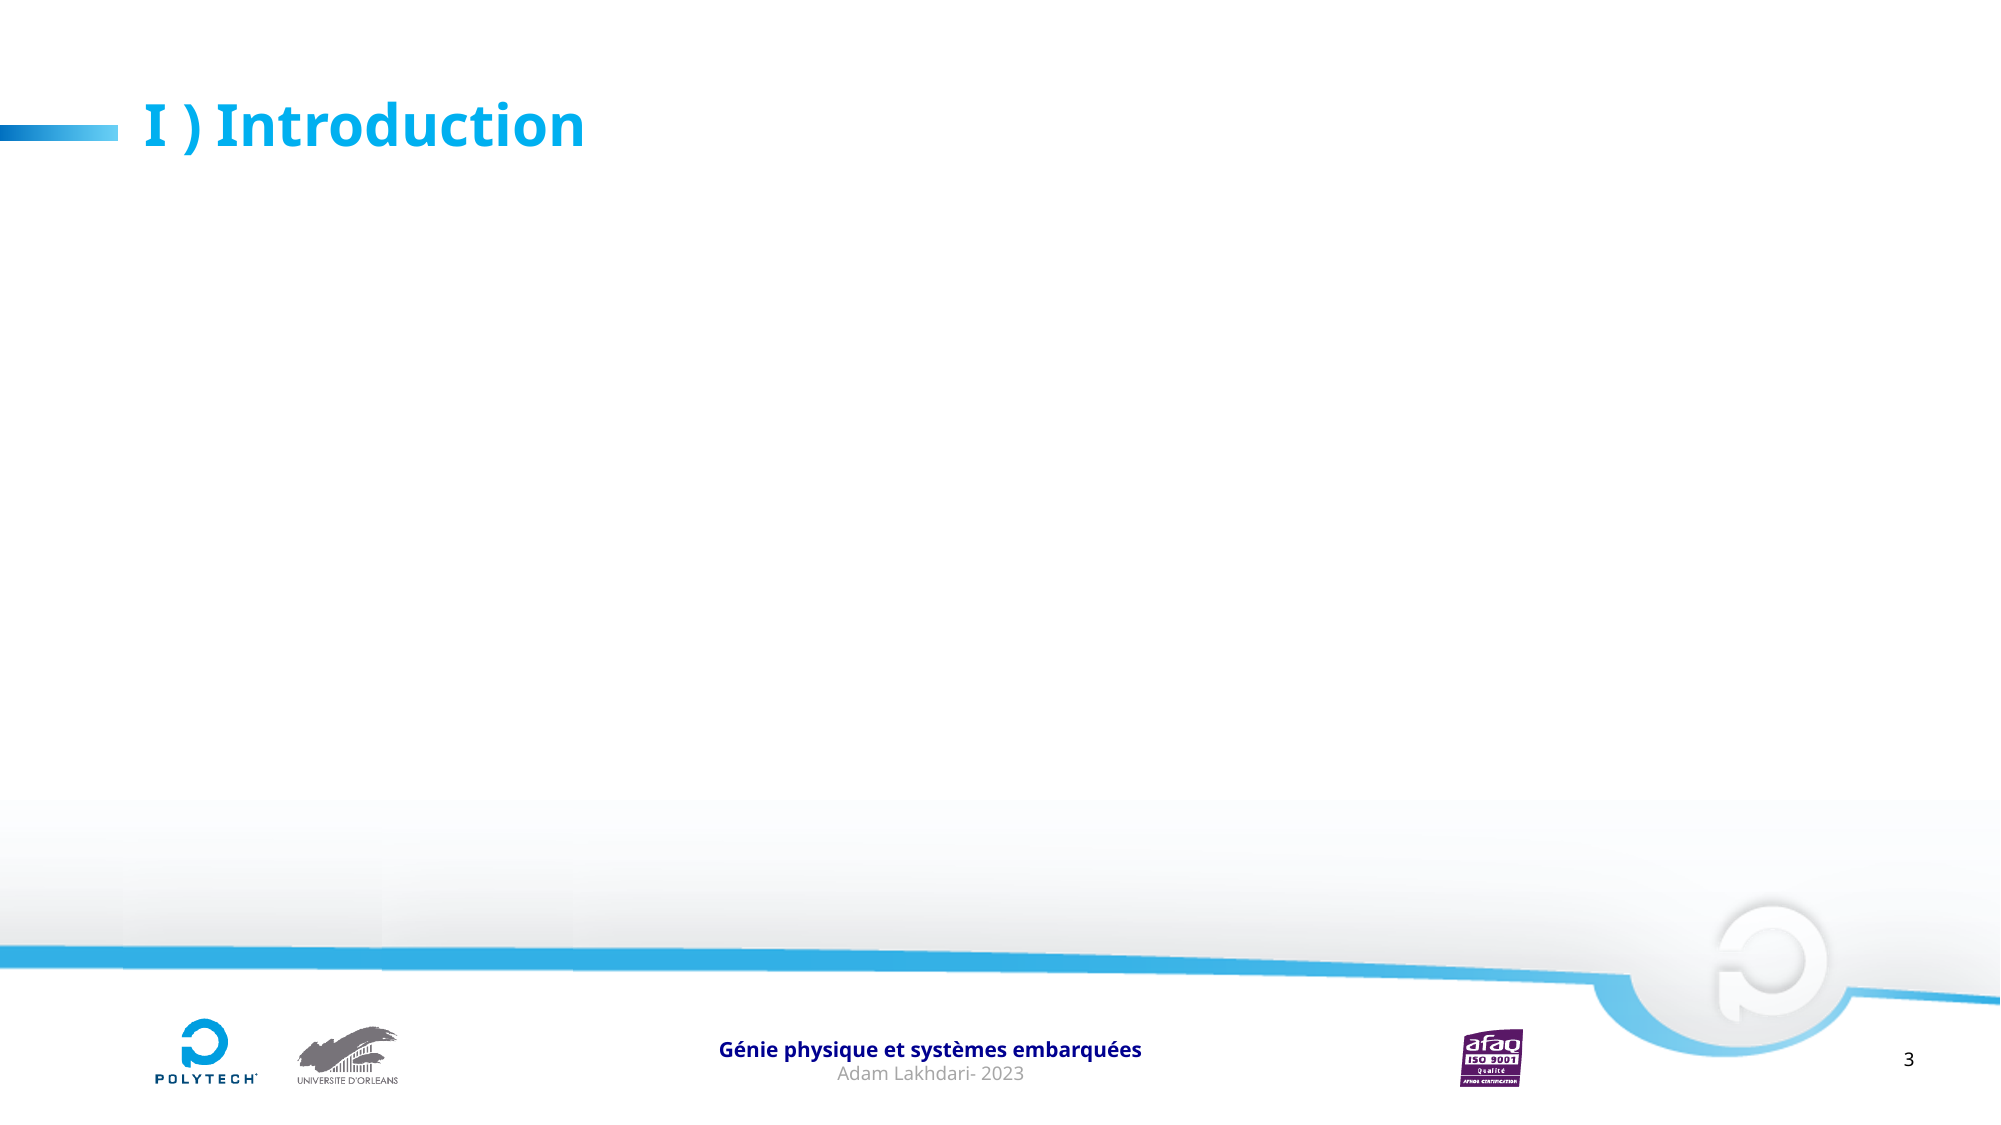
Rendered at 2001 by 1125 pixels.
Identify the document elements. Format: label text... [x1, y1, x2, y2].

picture [0, 800, 2000, 1125]
text_box Génie physique et systèmes embarquées Adam Lakhdari- 2023 [402, 1035, 1459, 1085]
title I ) Introduction [129, 29, 1930, 218]
